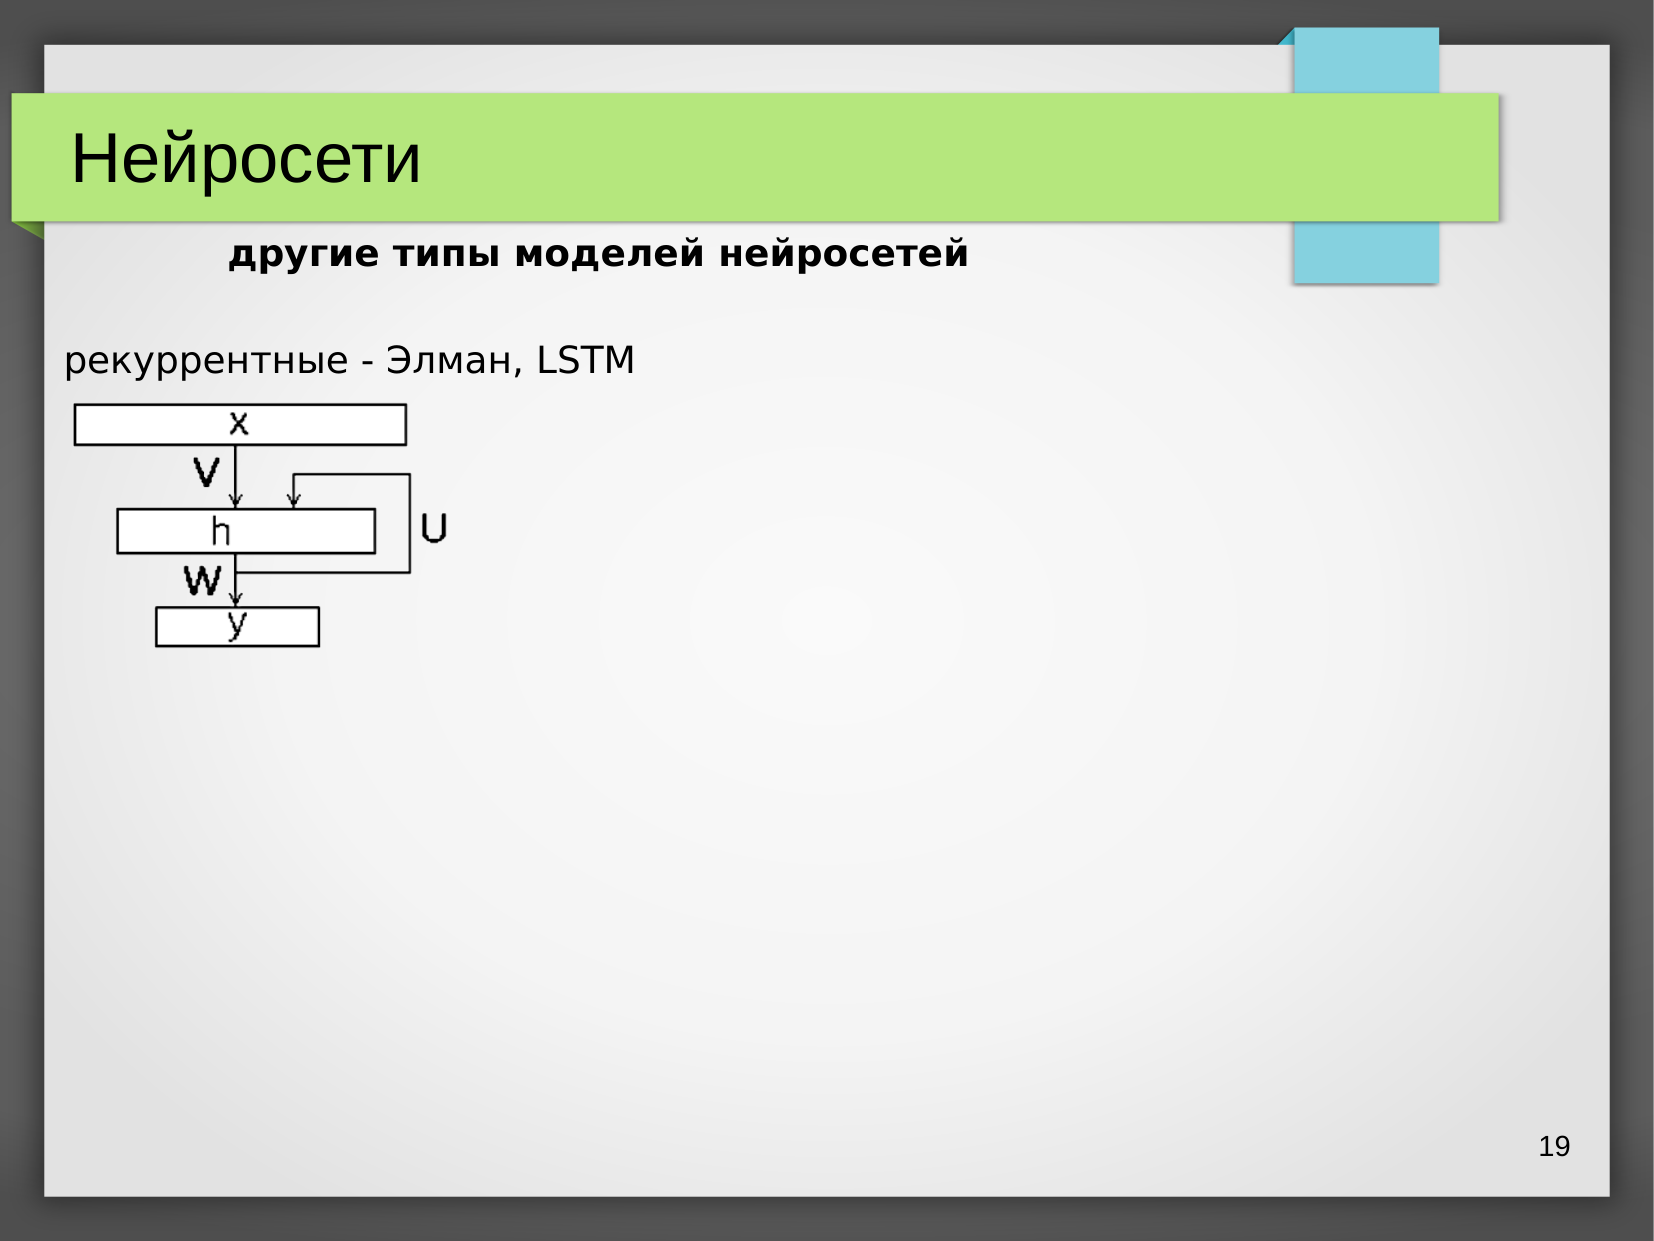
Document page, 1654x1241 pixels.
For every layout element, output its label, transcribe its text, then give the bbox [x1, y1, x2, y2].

text_box рекуррентные - Элман, LSTM [48, 331, 697, 390]
title Нейросети [70, 118, 1205, 199]
text_box другие типы моделей нейросетей [212, 224, 1252, 283]
picture [0, 0, 1654, 1241]
